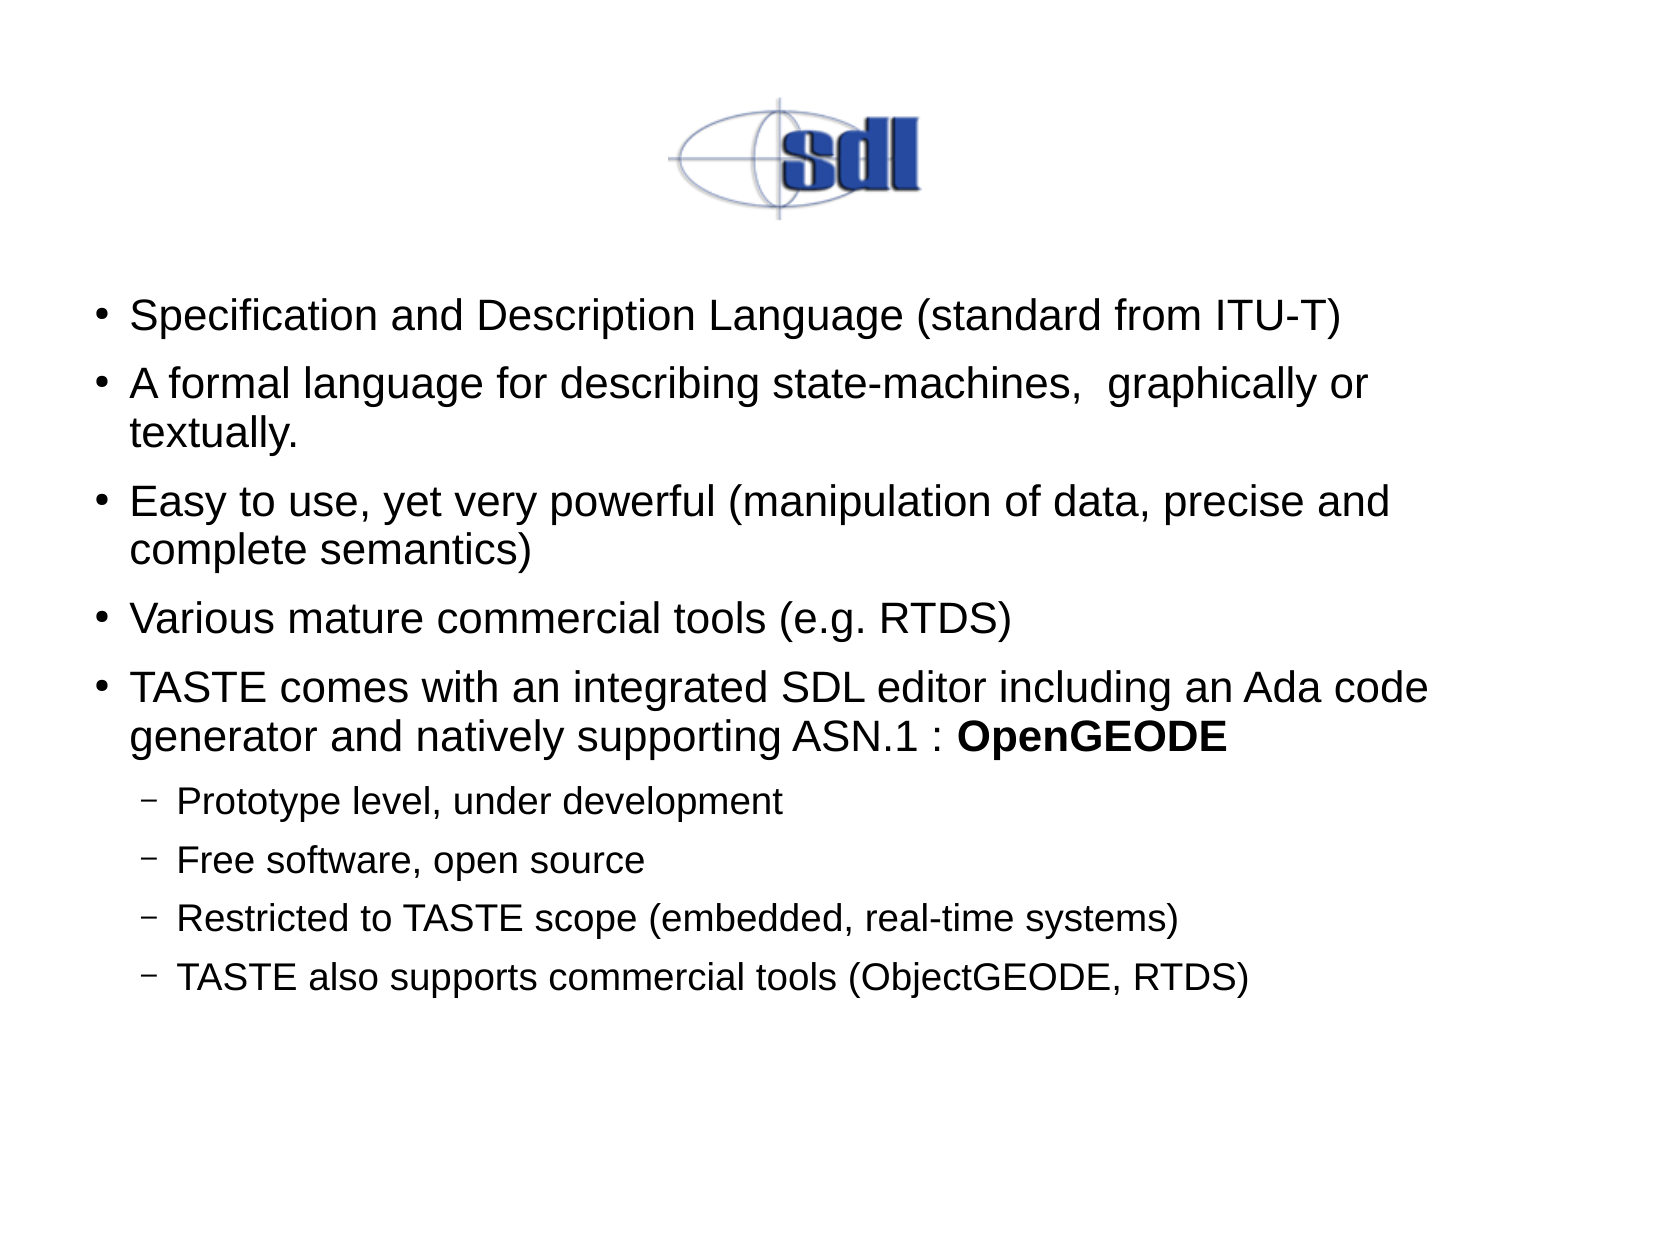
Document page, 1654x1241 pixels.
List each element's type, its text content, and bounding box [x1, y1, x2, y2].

list Specification and Description Language (standard from ITU-T) A formal language for describing state-machines, graphically or textually. Easy to use, yet very powerful (manipulation of data, precise and complete semantics) Various mature commercial tools (e.g. RTDS) TASTE comes with an integrated SDL editor including an Ada code generator and natively supporting ASN.1 : OpenGEODE Prototype level, under development Free software, open source Restricted to TASTE scope (embedded, real-time systems) TASTE also supports commercial tools (ObjectGEODE, RTDS) [82, 290, 1538, 1010]
picture [668, 93, 922, 225]
